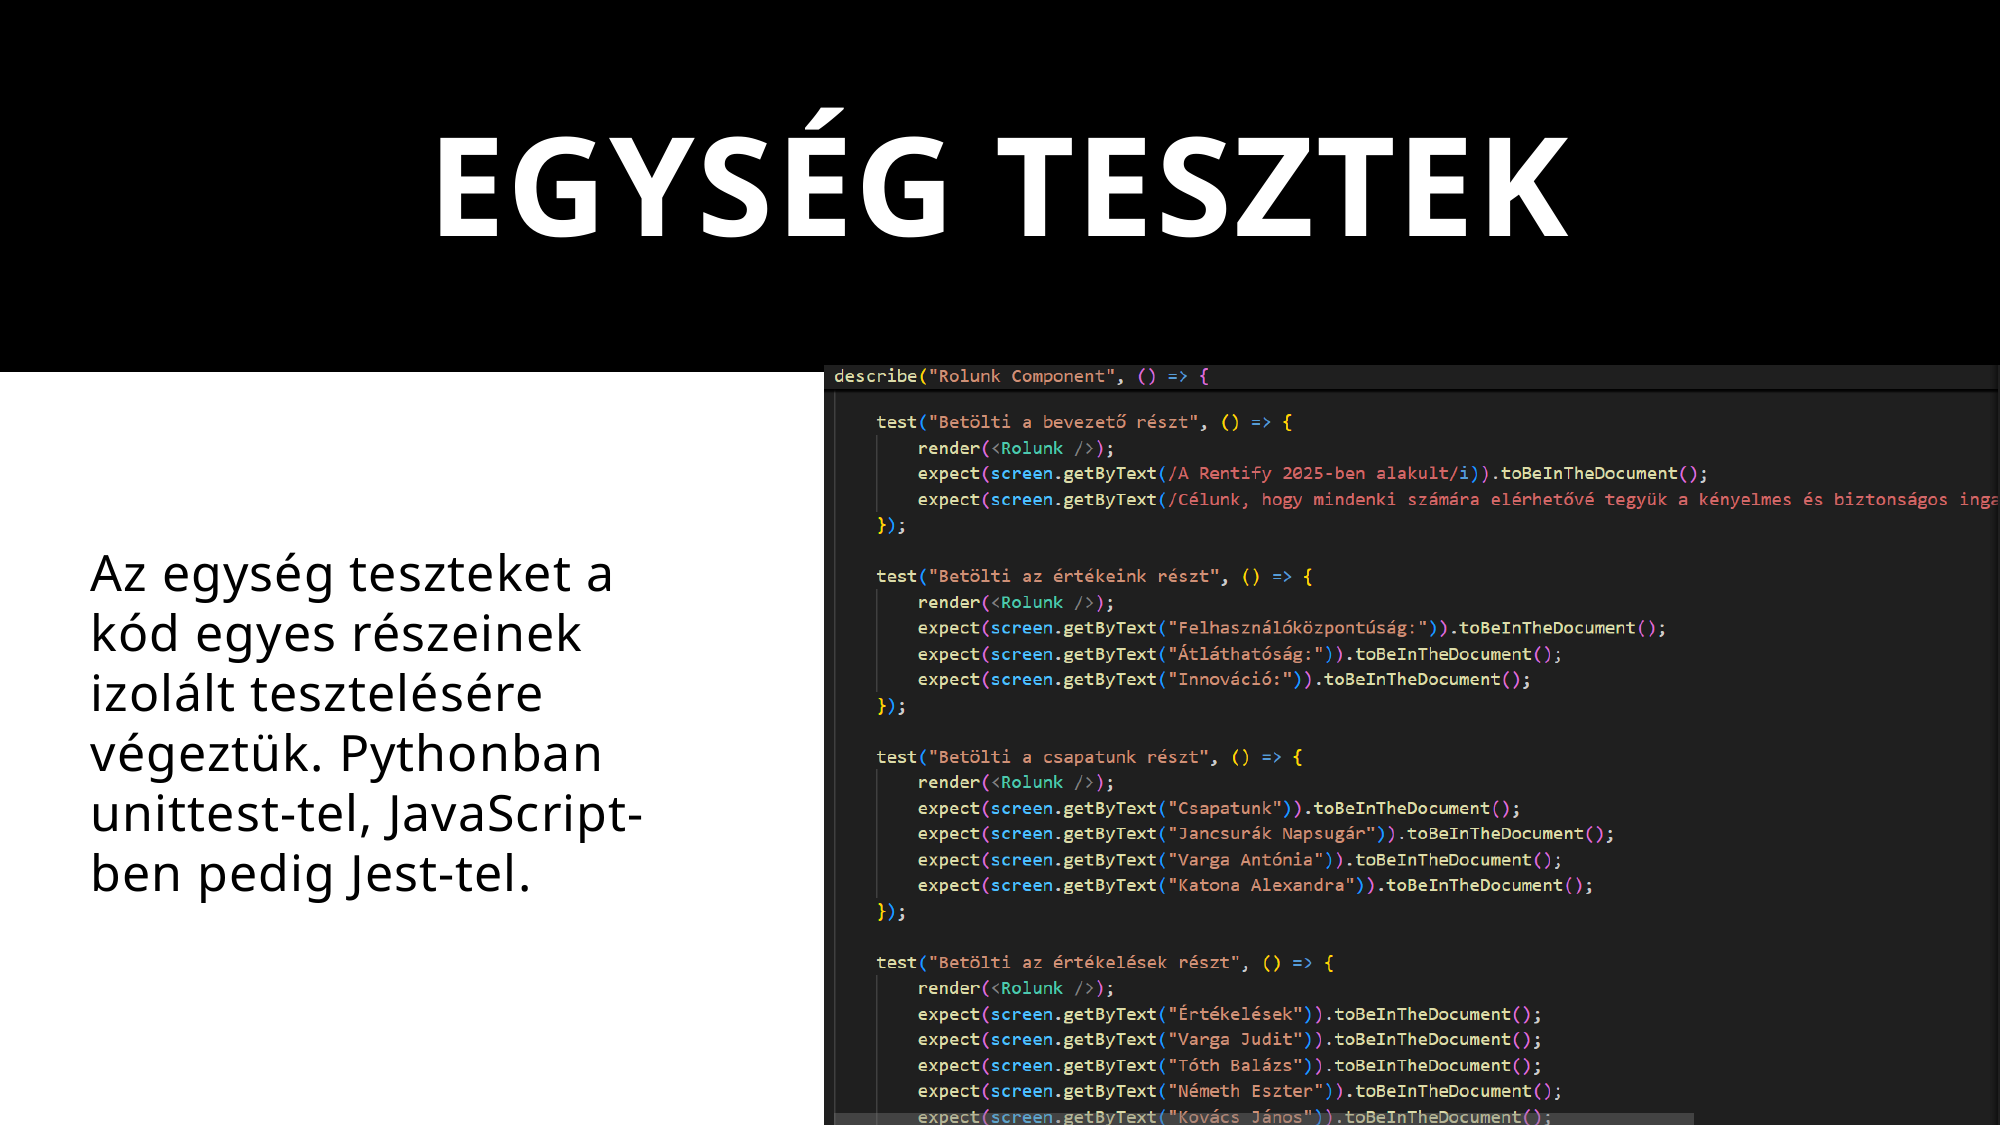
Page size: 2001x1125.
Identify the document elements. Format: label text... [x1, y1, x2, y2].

list Az egység teszteket a kód egyes részeinek izolált tesztelésére végeztük. Pythonban unittest-tel, JavaScript-ben pedig Jest-tel. [75, 562, 720, 881]
picture [824, 365, 2000, 1125]
title Egység tesztek [157, 52, 1842, 332]
